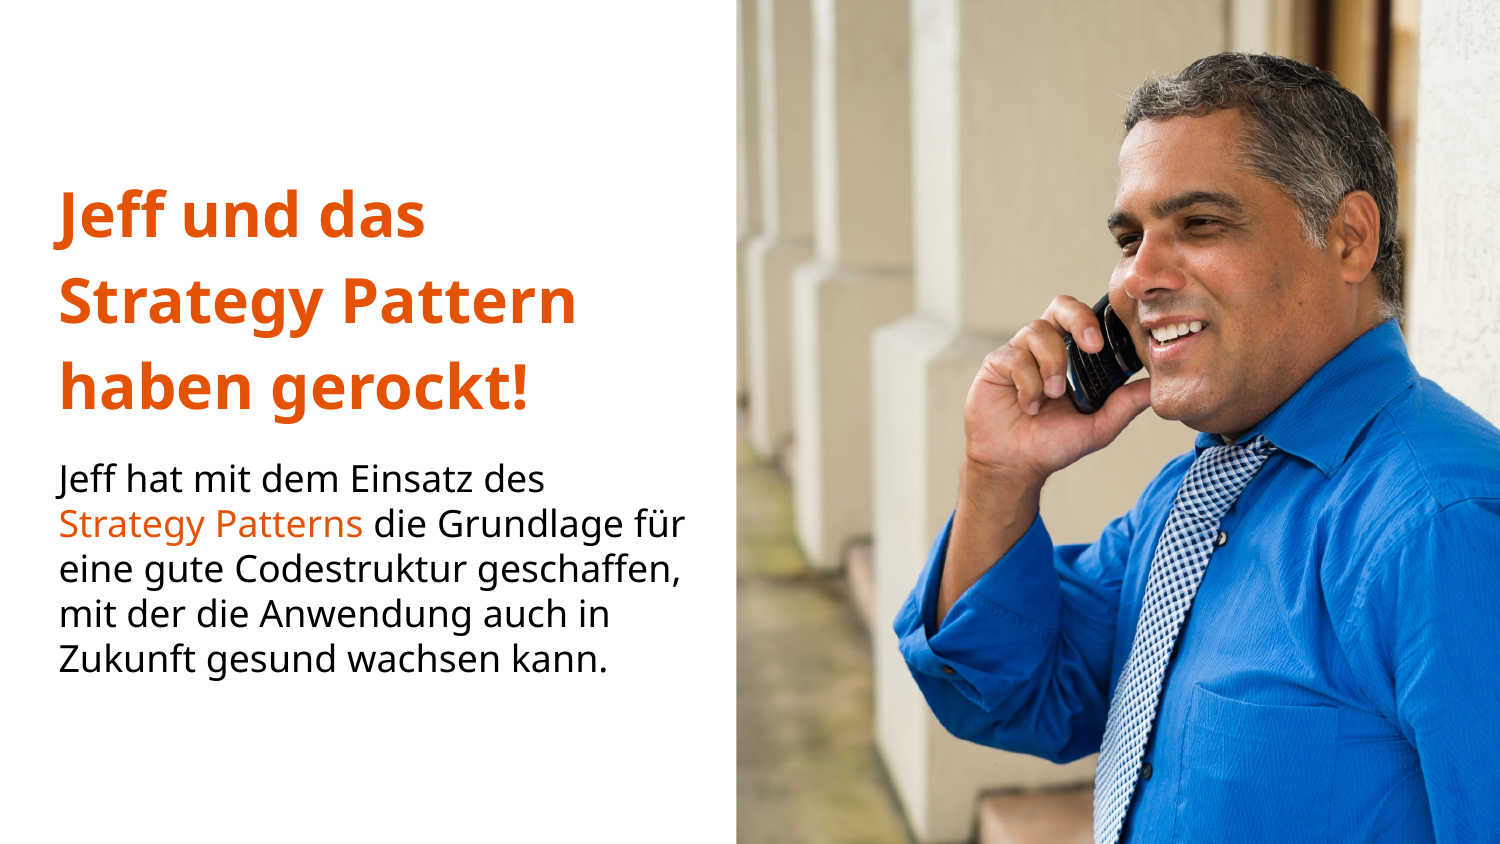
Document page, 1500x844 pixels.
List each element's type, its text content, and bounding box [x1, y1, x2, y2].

subtitle Jeff und das Strategy Pattern haben gerockt! Jeff hat mit dem Einsatz des Strategy Patterns die Grundlage für eine gute Codestruktur geschaffen, mit der die Anwendung auch in Zukunft gesund wachsen kann. [43, 107, 708, 737]
picture [736, 0, 1500, 844]
